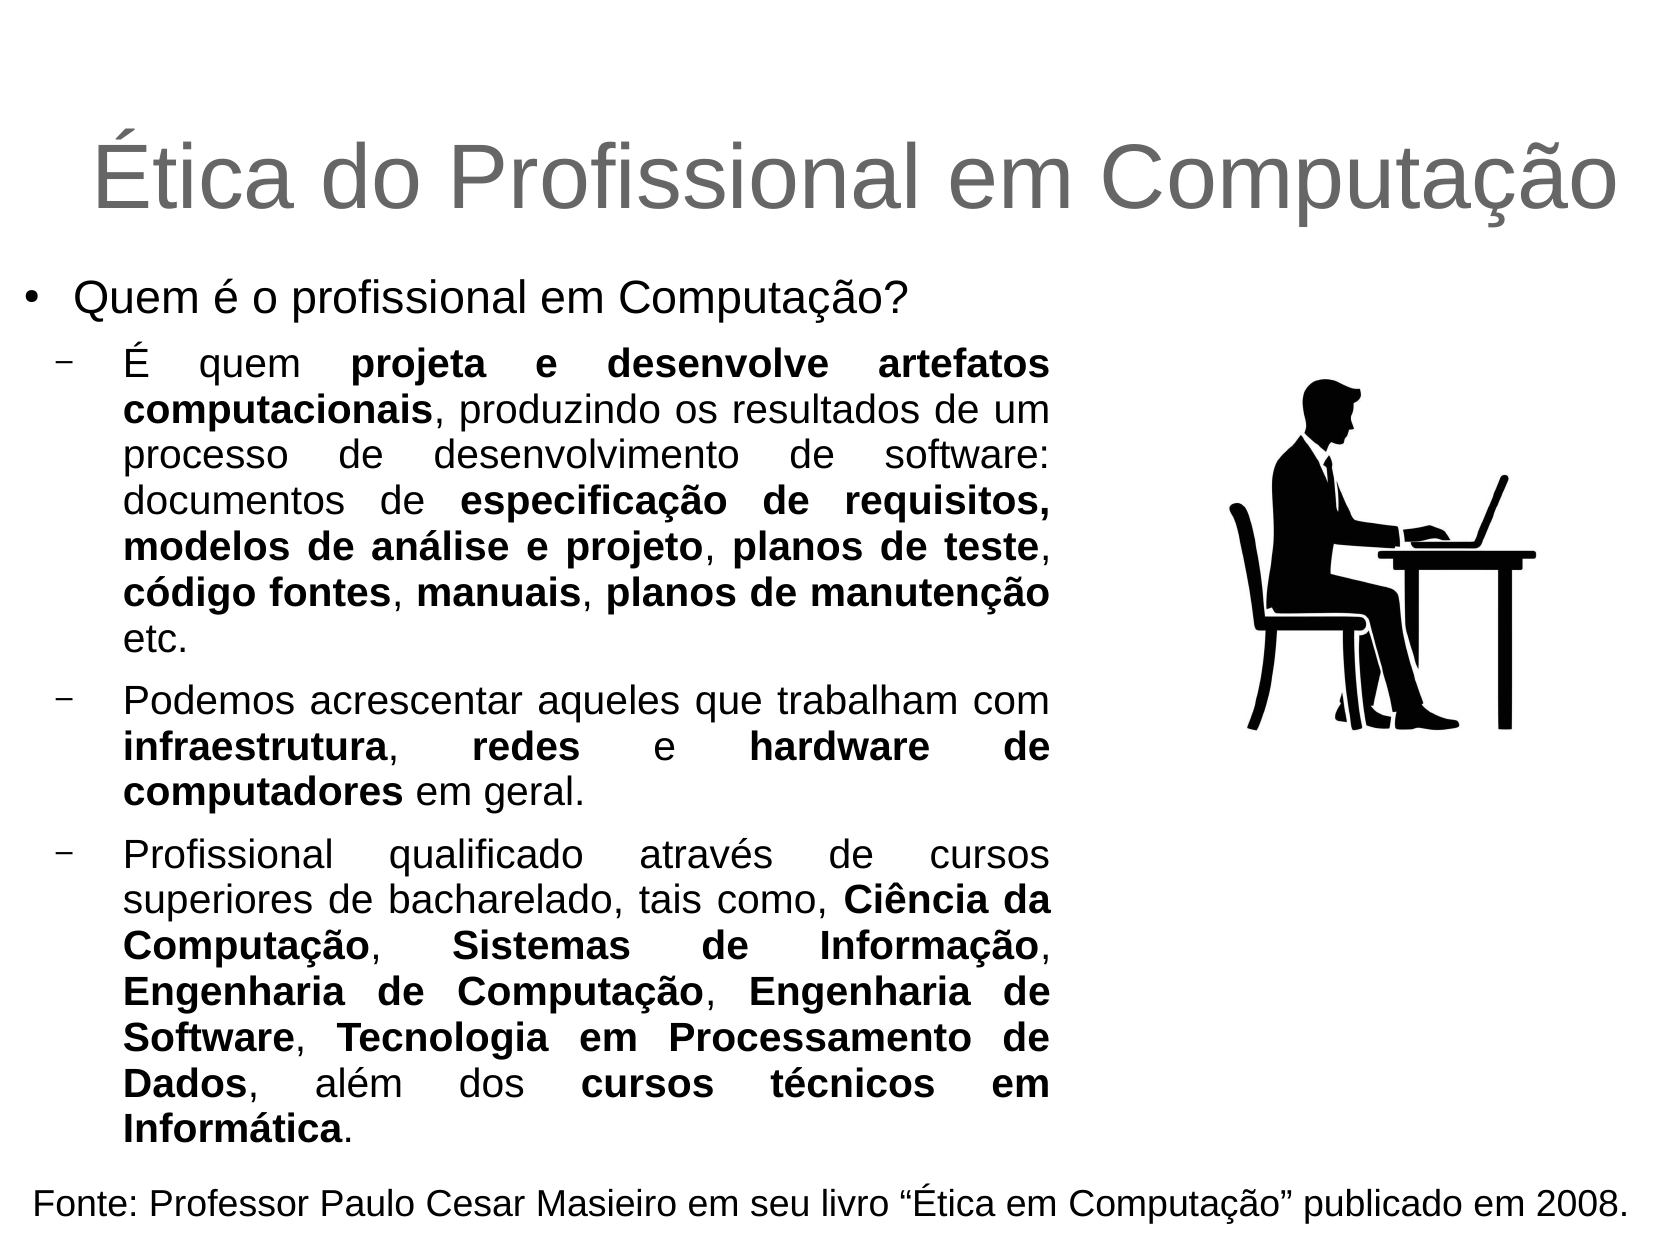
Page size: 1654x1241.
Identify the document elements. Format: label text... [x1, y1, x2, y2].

picture [1145, 317, 1620, 792]
title Ética do Profissional em Computação [76, 73, 1636, 281]
list Quem é o profissional em Computação? É quem projeta e desenvolve artefatos computacionais, produzindo os resultados de um processo de desenvolvimento de software: documentos de especificação de requisitos, modelos de análise e projeto, planos de teste, código fontes, manuais, planos de manutenção etc. Podemos acrescentar aqueles que trabalham com infraestrutura, redes e hardware de computadores em geral. Profissional qualificado através de cursos superiores de bacharelado, tais como, Ciência da Computação, Sistemas de Informação, Engenharia de Computação, Engenharia de Software, Tecnologia em Processamento de Dados, além dos cursos técnicos em Informática. [23, 271, 1052, 1170]
text_box Fonte: Professor Paulo Cesar Masieiro em seu livro “Ética em Computação” publicado em 2008. [17, 1175, 1648, 1241]
